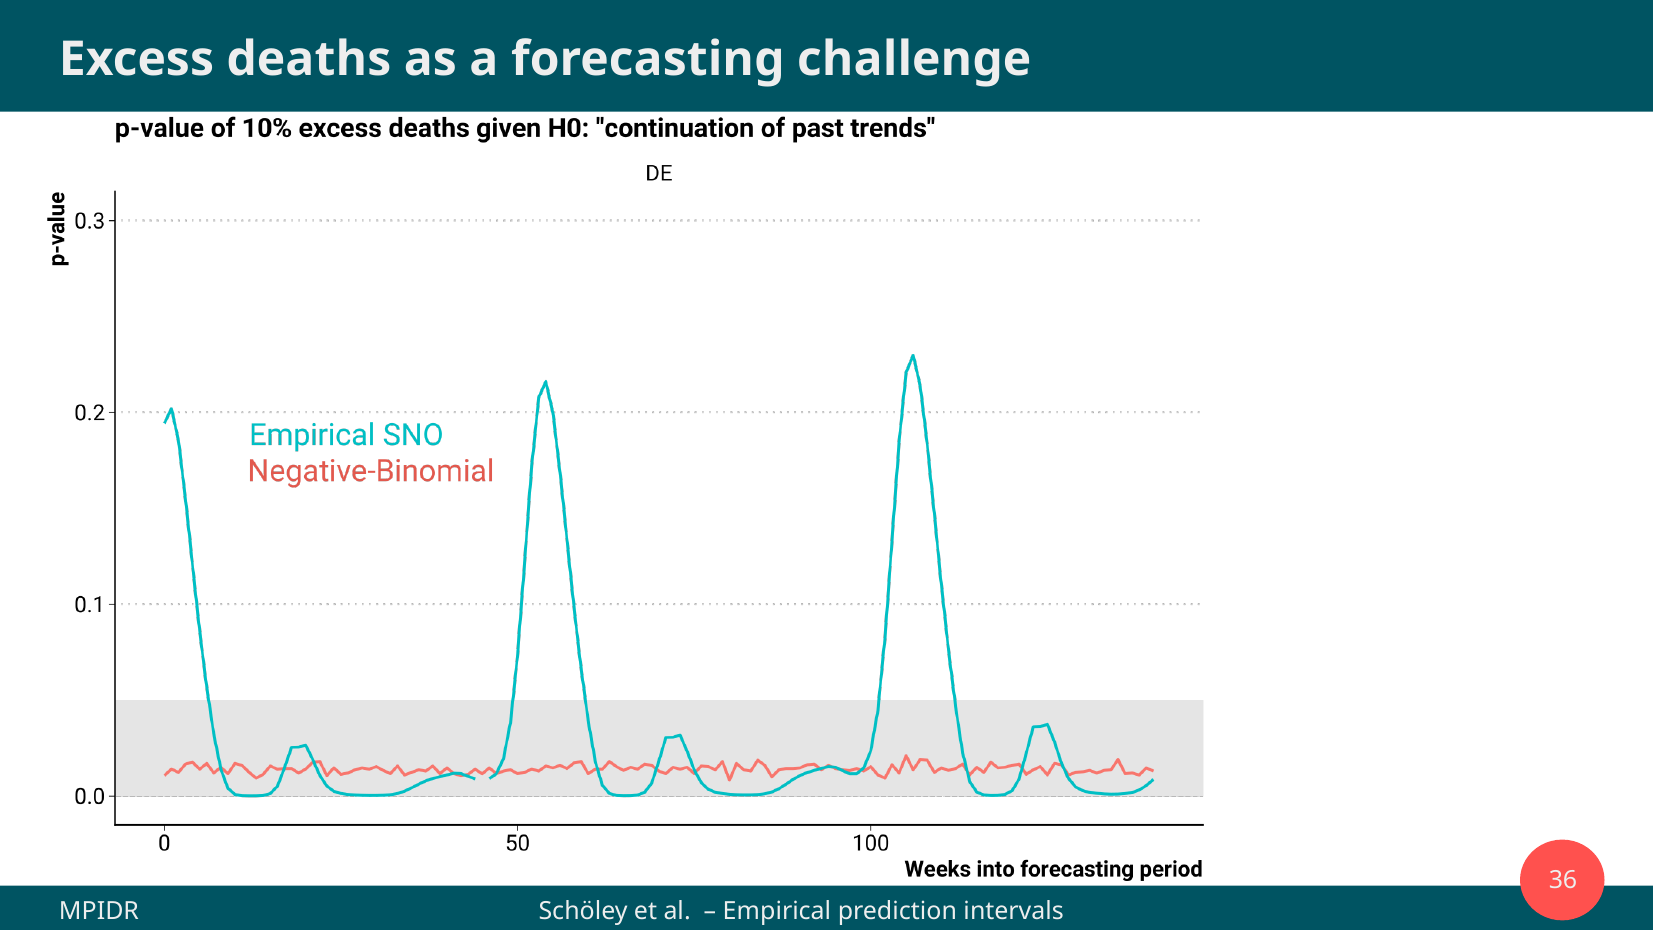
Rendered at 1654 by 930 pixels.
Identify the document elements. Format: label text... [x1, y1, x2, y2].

picture [37, 108, 1213, 892]
title Excess deaths as a forecasting challenge [58, 0, 1594, 117]
